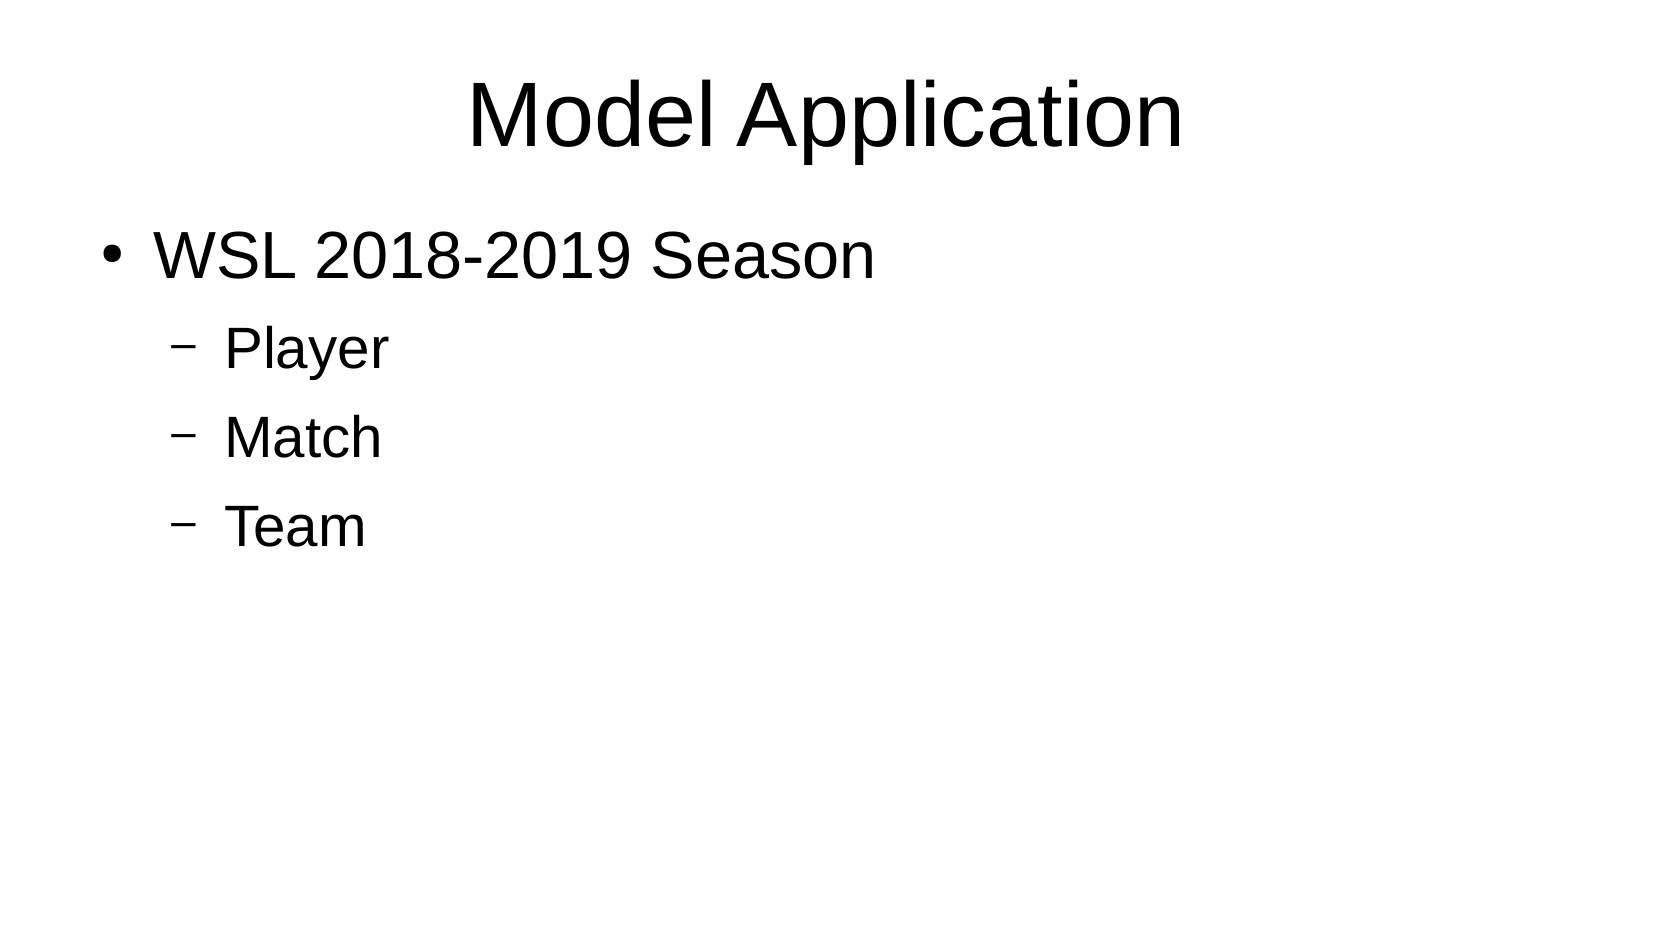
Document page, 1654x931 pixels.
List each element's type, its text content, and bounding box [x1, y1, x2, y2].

title Model Application [82, 37, 1571, 193]
list WSL 2018-2019 Season Player Match Team [82, 217, 1571, 758]
